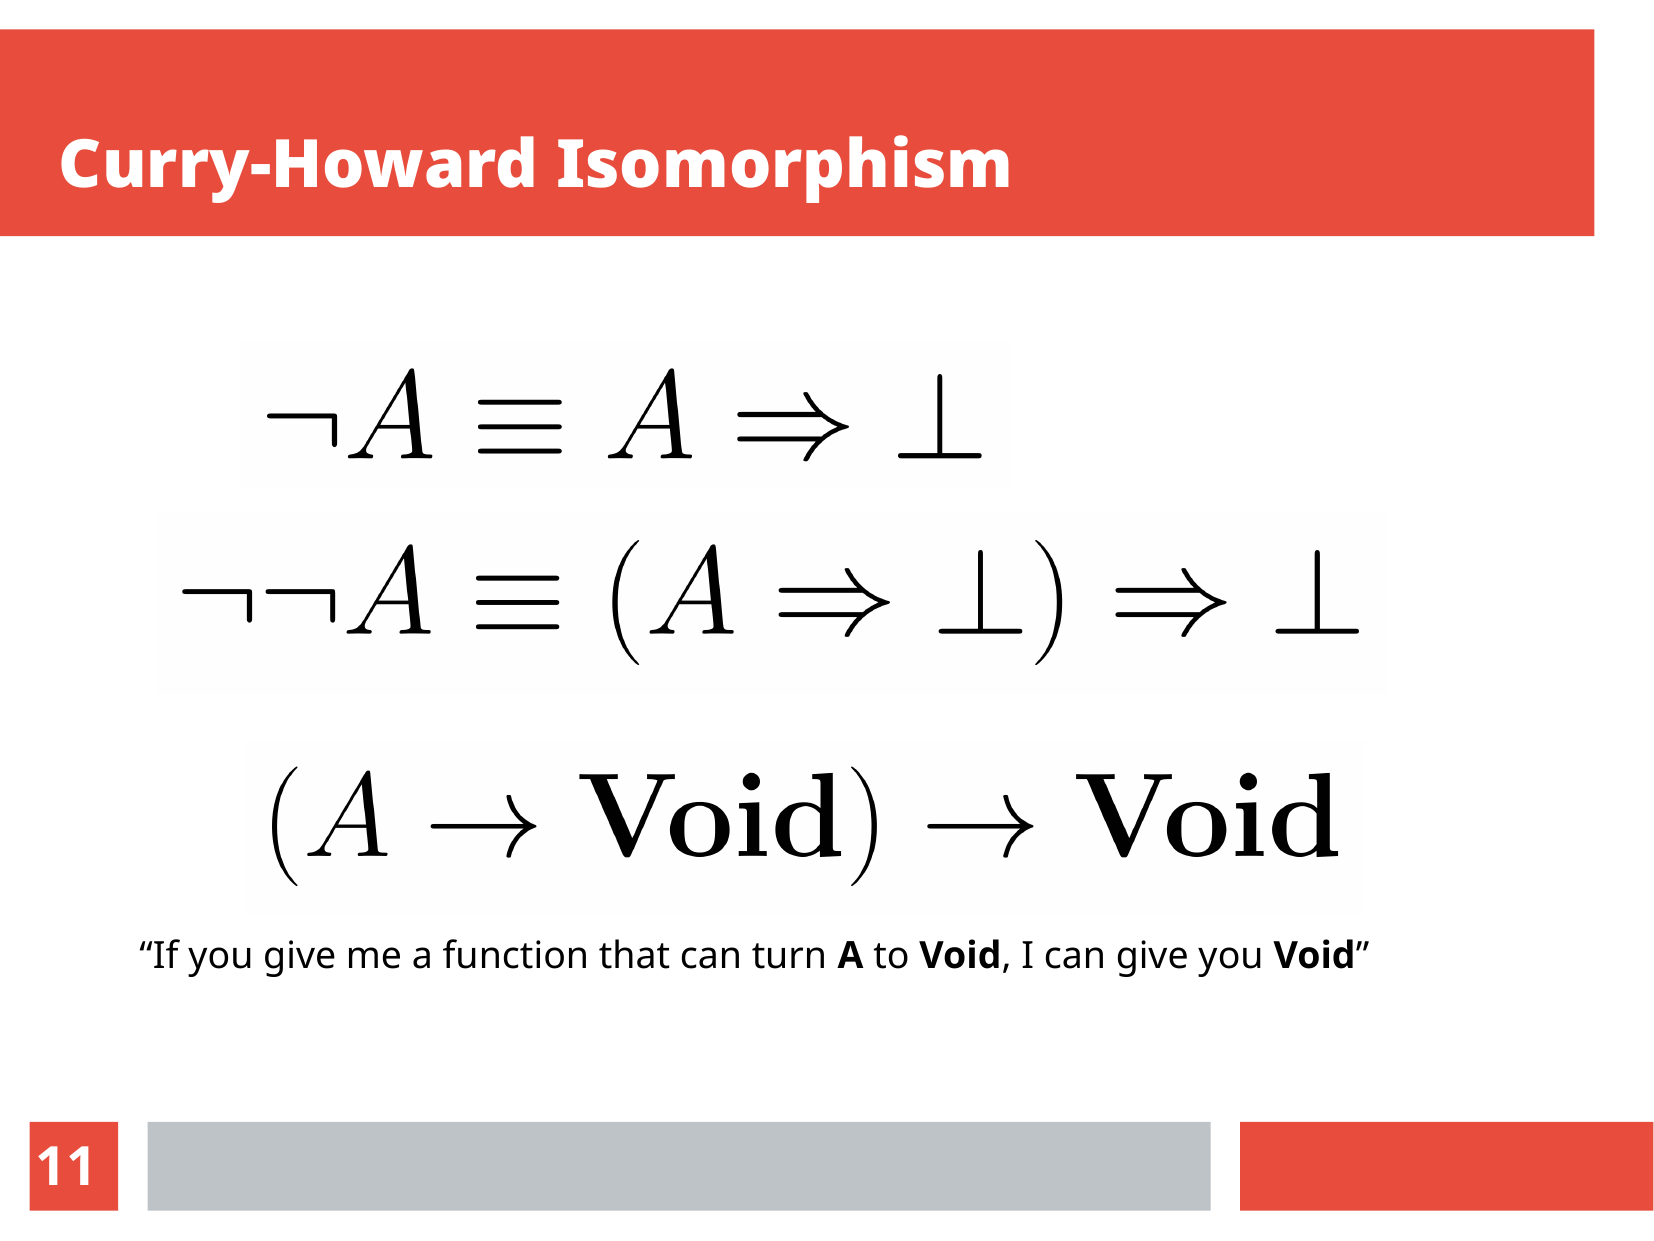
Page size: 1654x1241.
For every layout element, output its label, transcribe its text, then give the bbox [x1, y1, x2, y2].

picture [244, 740, 1365, 914]
picture [155, 512, 1387, 695]
text_box “If you give me a function that can turn A to Void, I can give you Void” [124, 920, 1506, 980]
picture [240, 341, 1010, 488]
title Curry-Howard Isomorphism [59, 58, 1595, 207]
text_box 11 [20, 1119, 254, 1210]
